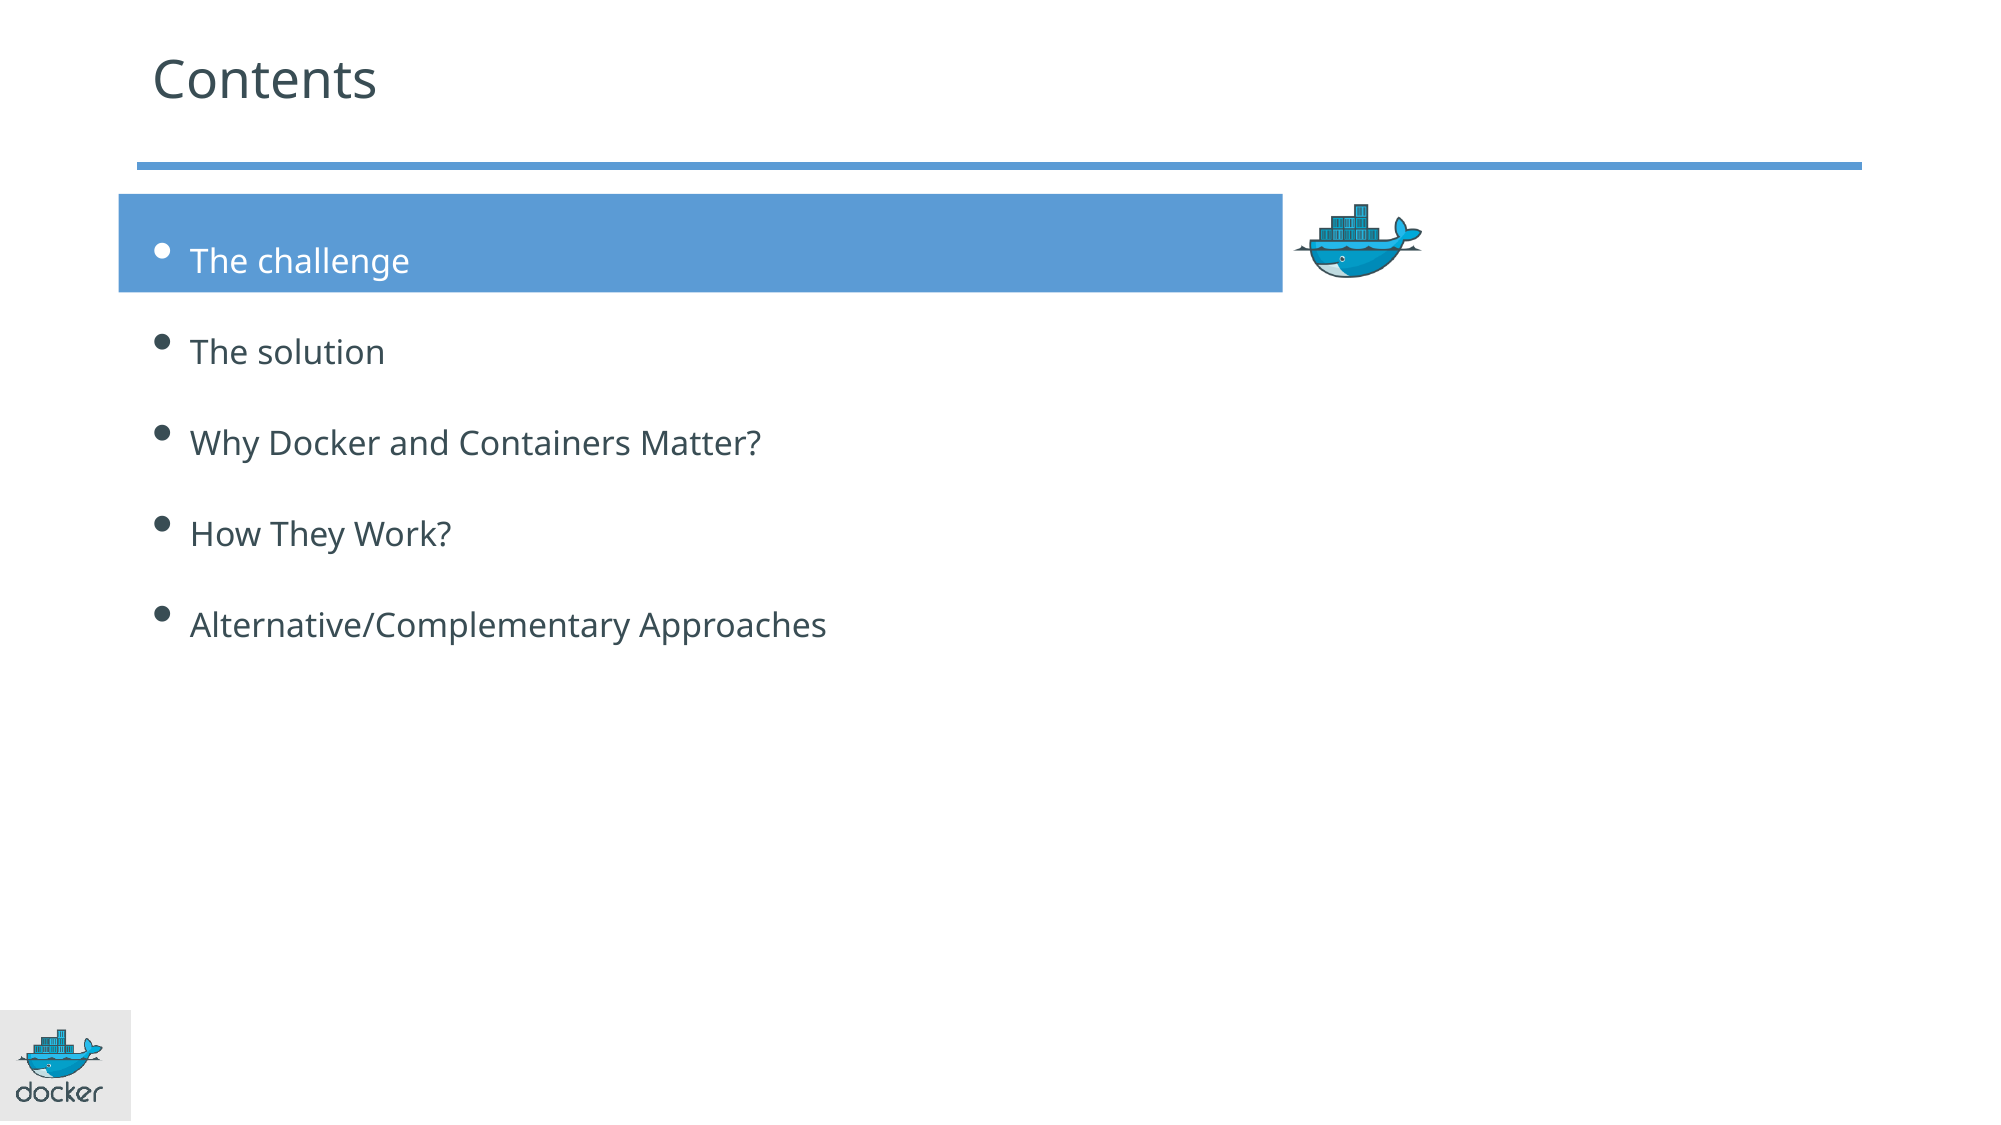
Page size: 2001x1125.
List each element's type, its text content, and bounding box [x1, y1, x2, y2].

picture [1293, 204, 1422, 278]
text_box [118, 193, 1283, 293]
picture [0, 1010, 131, 1121]
title Contents [137, 22, 1863, 133]
list The challenge The solution Why Docker and Containers Matter? How They Work? Alternative/Complementary Approaches [137, 207, 1863, 1014]
